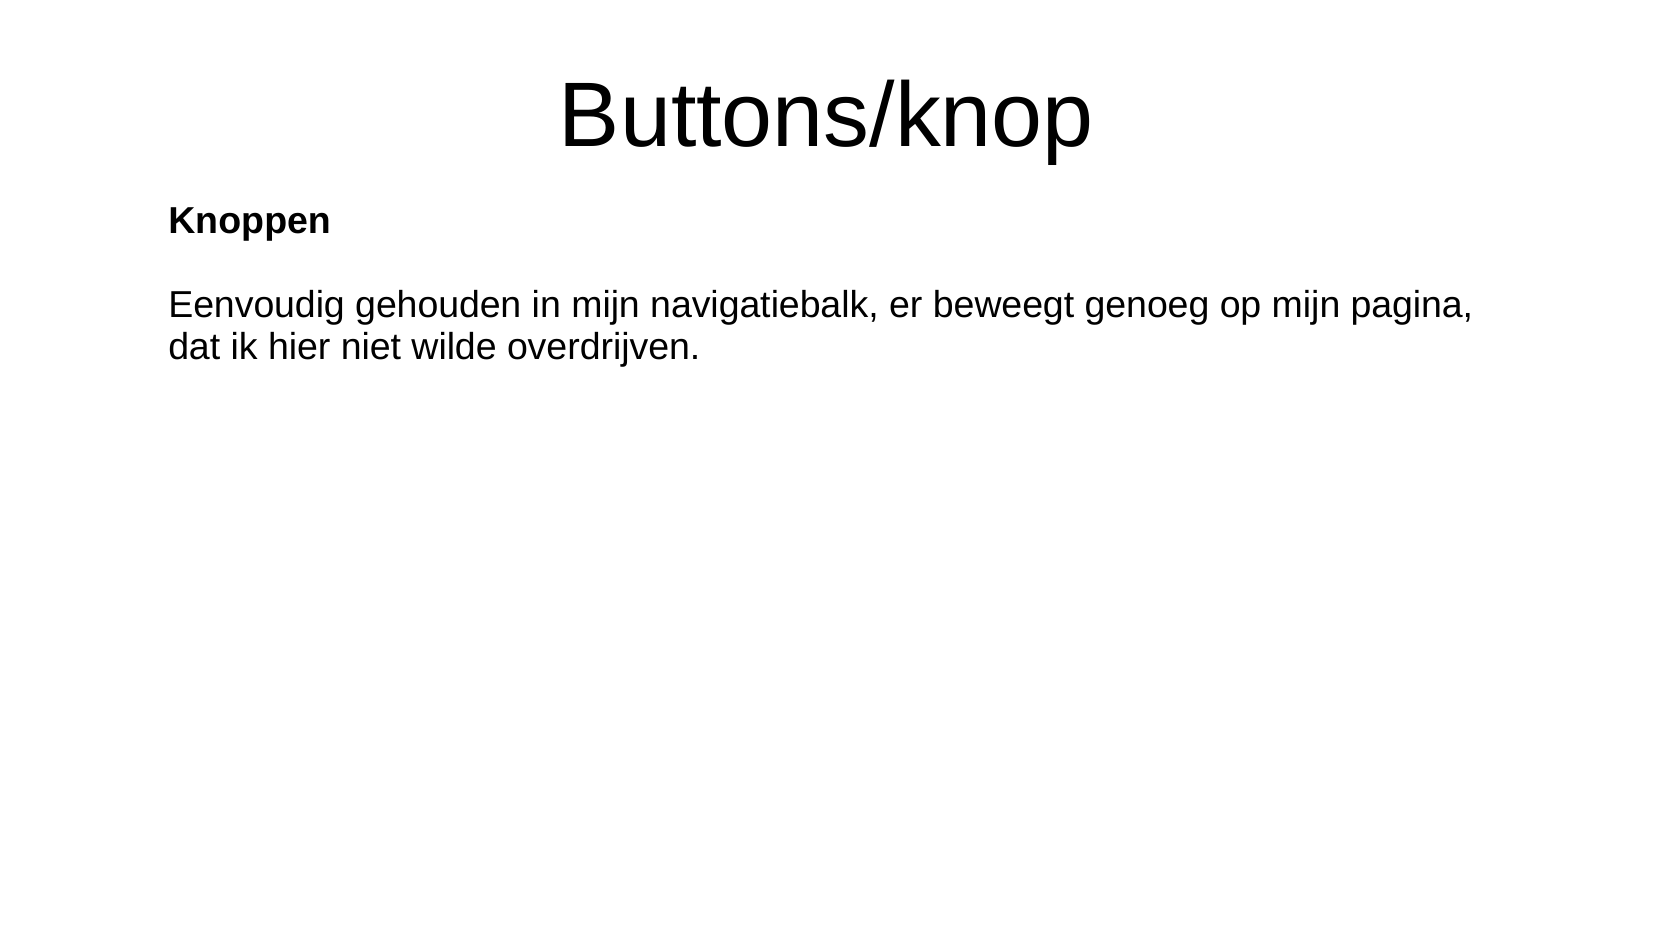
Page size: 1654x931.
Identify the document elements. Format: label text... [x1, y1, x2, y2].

text_box Knoppen Eenvoudig gehouden in mijn navigatiebalk, er beweegt genoeg op mijn pagina, dat ik hier niet wilde overdrijven. [153, 192, 1536, 376]
title Buttons/knop [82, 37, 1571, 193]
